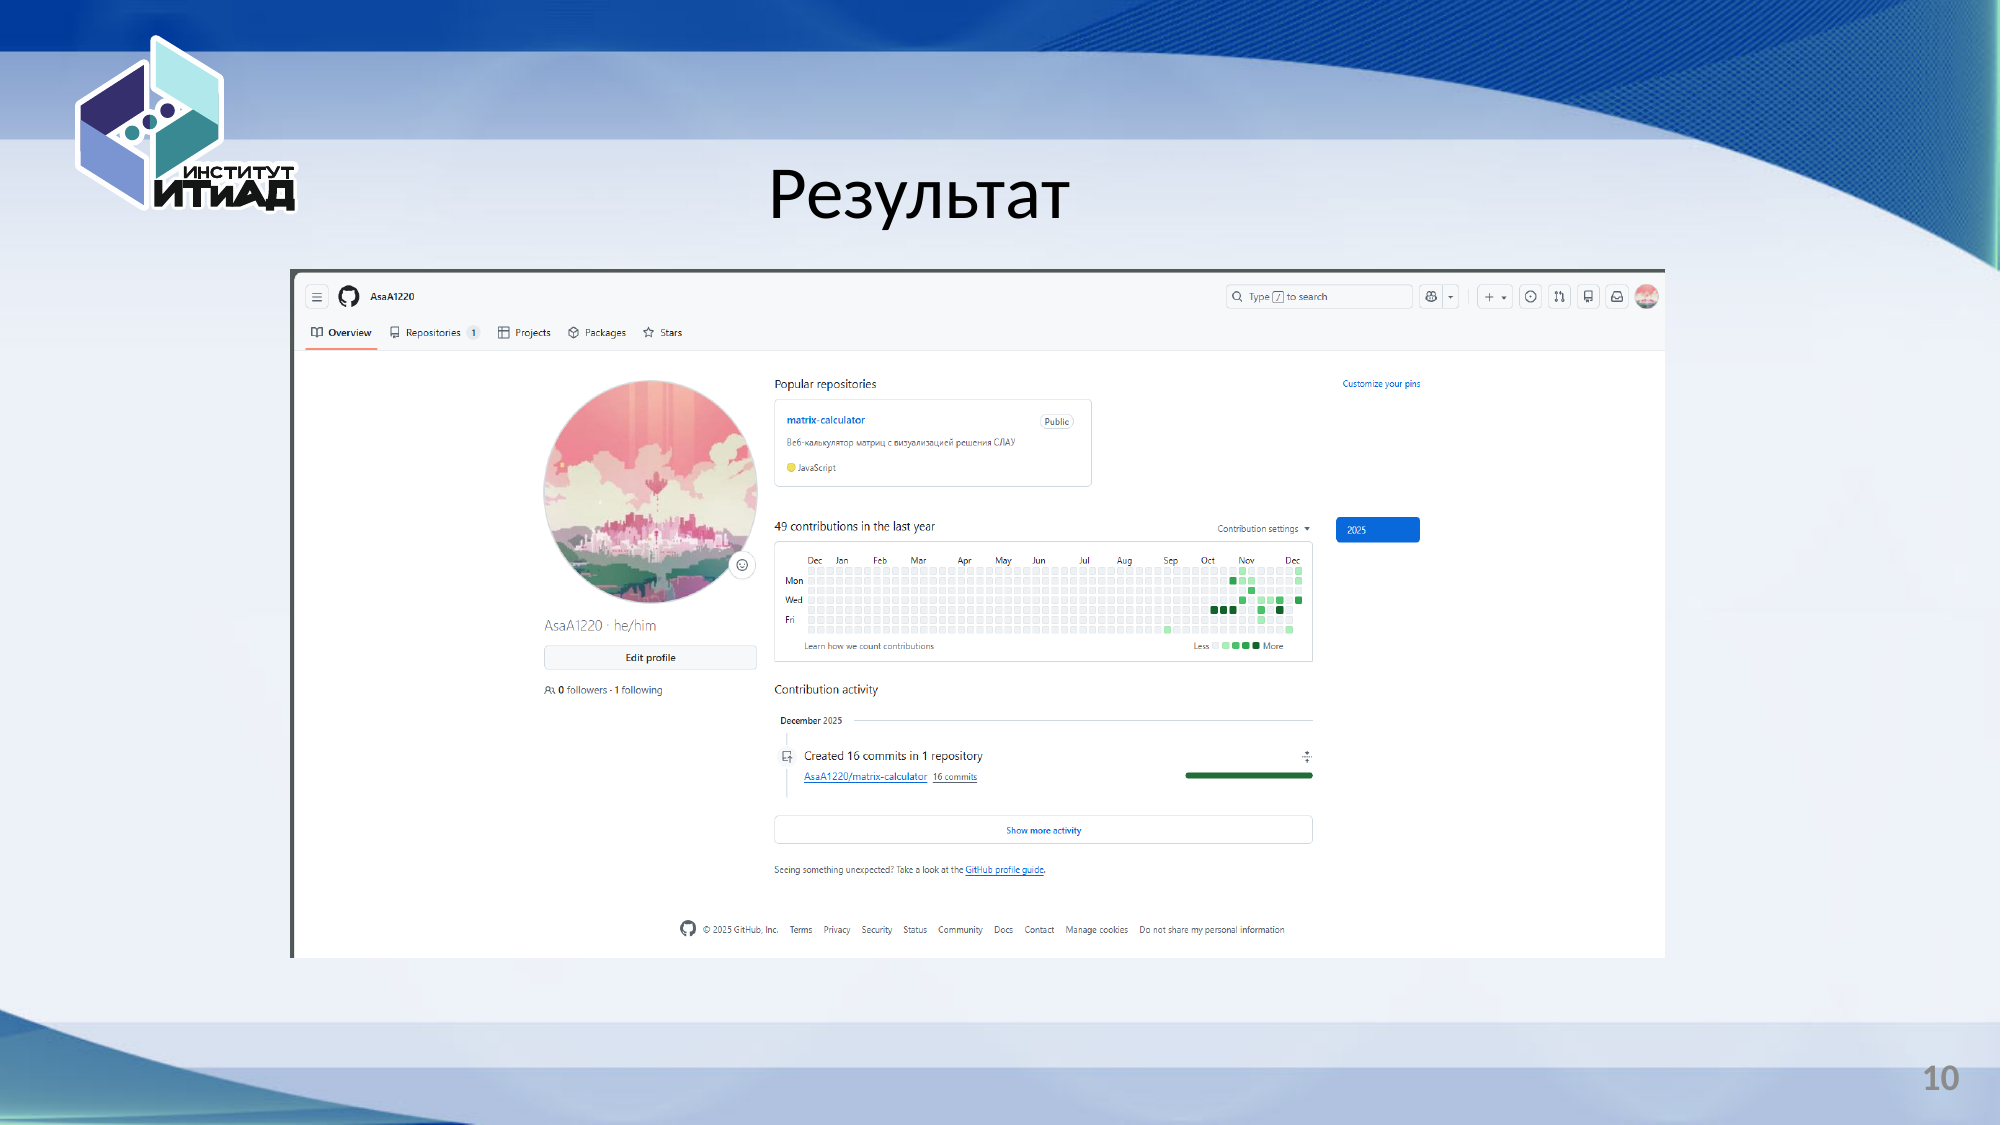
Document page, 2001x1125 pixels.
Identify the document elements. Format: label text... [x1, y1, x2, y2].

picture [0, 0, 2000, 1125]
text_box Результат [0, 136, 1839, 242]
picture [150, 90, 162, 109]
